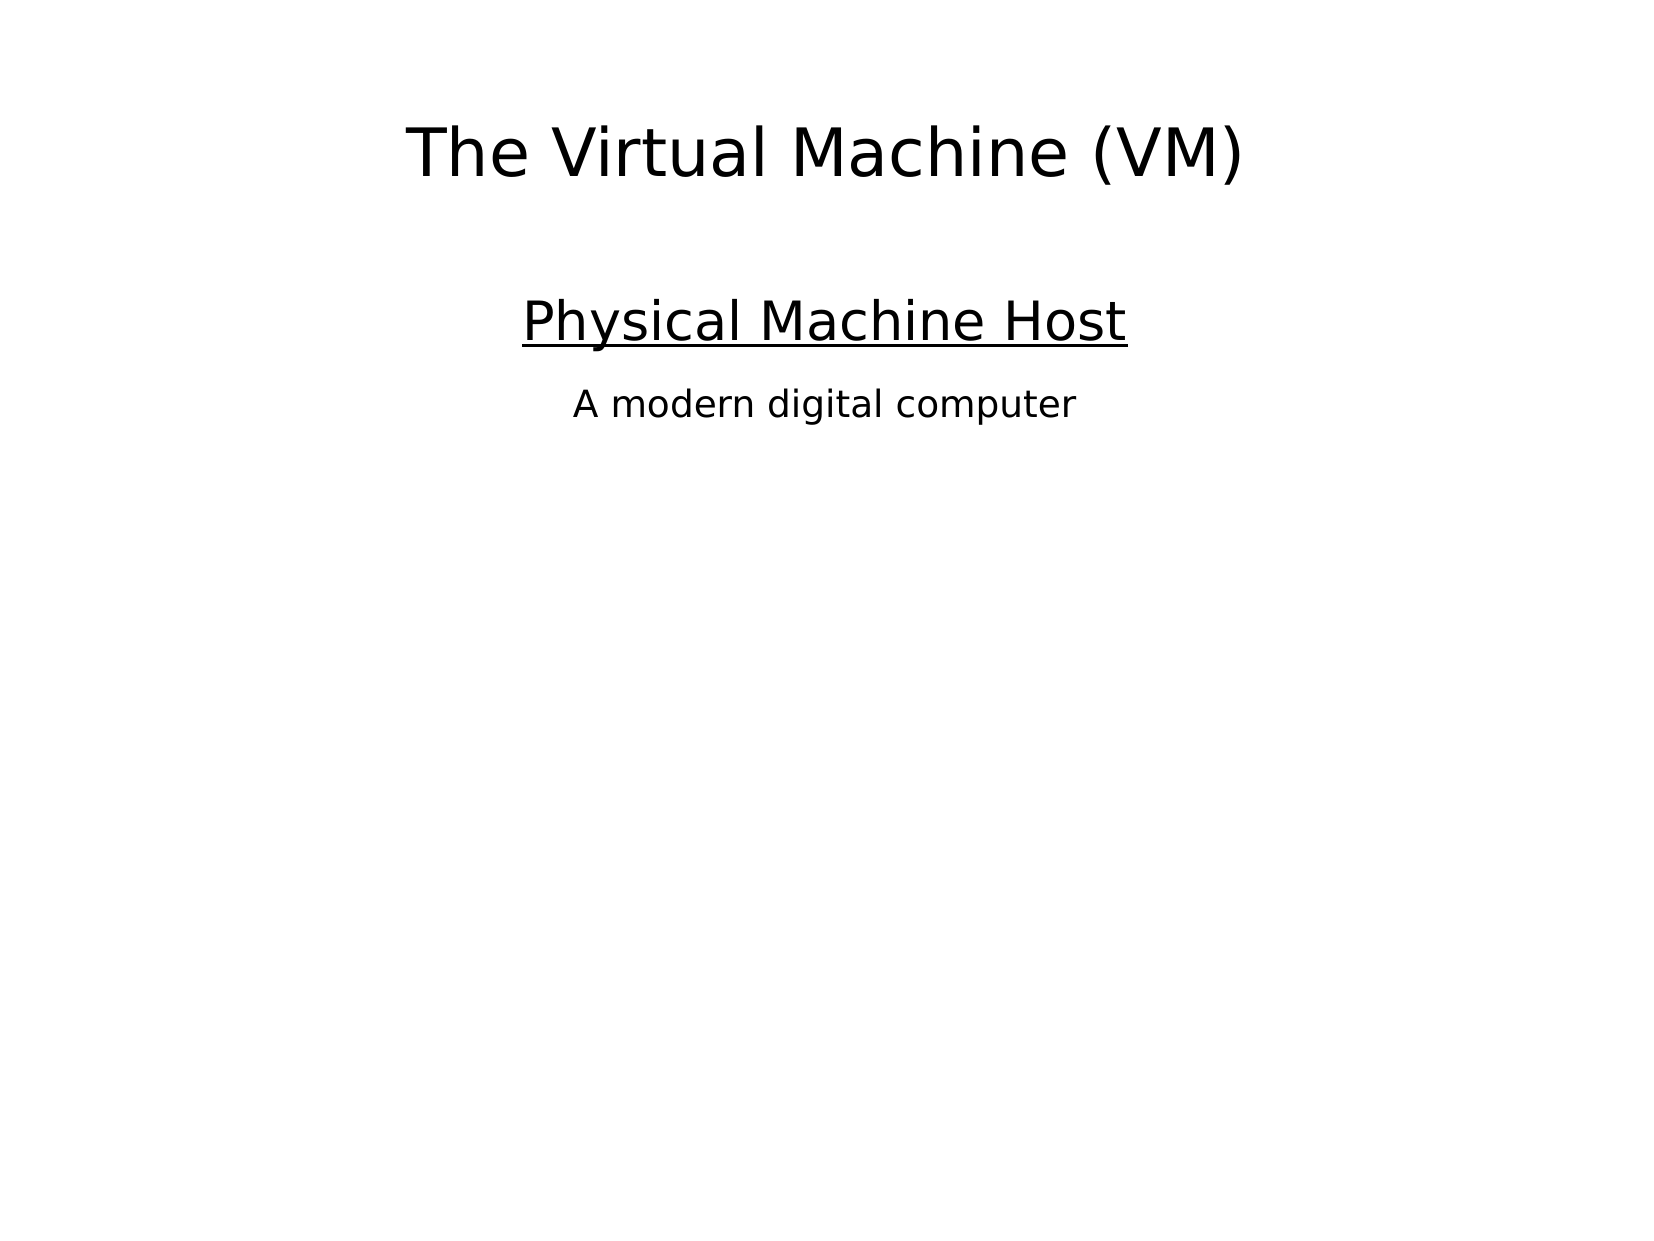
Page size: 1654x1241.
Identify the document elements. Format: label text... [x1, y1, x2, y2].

list Physical Machine Host A modern digital computer [300, 290, 1351, 1201]
title The Virtual Machine (VM) [82, 49, 1571, 257]
